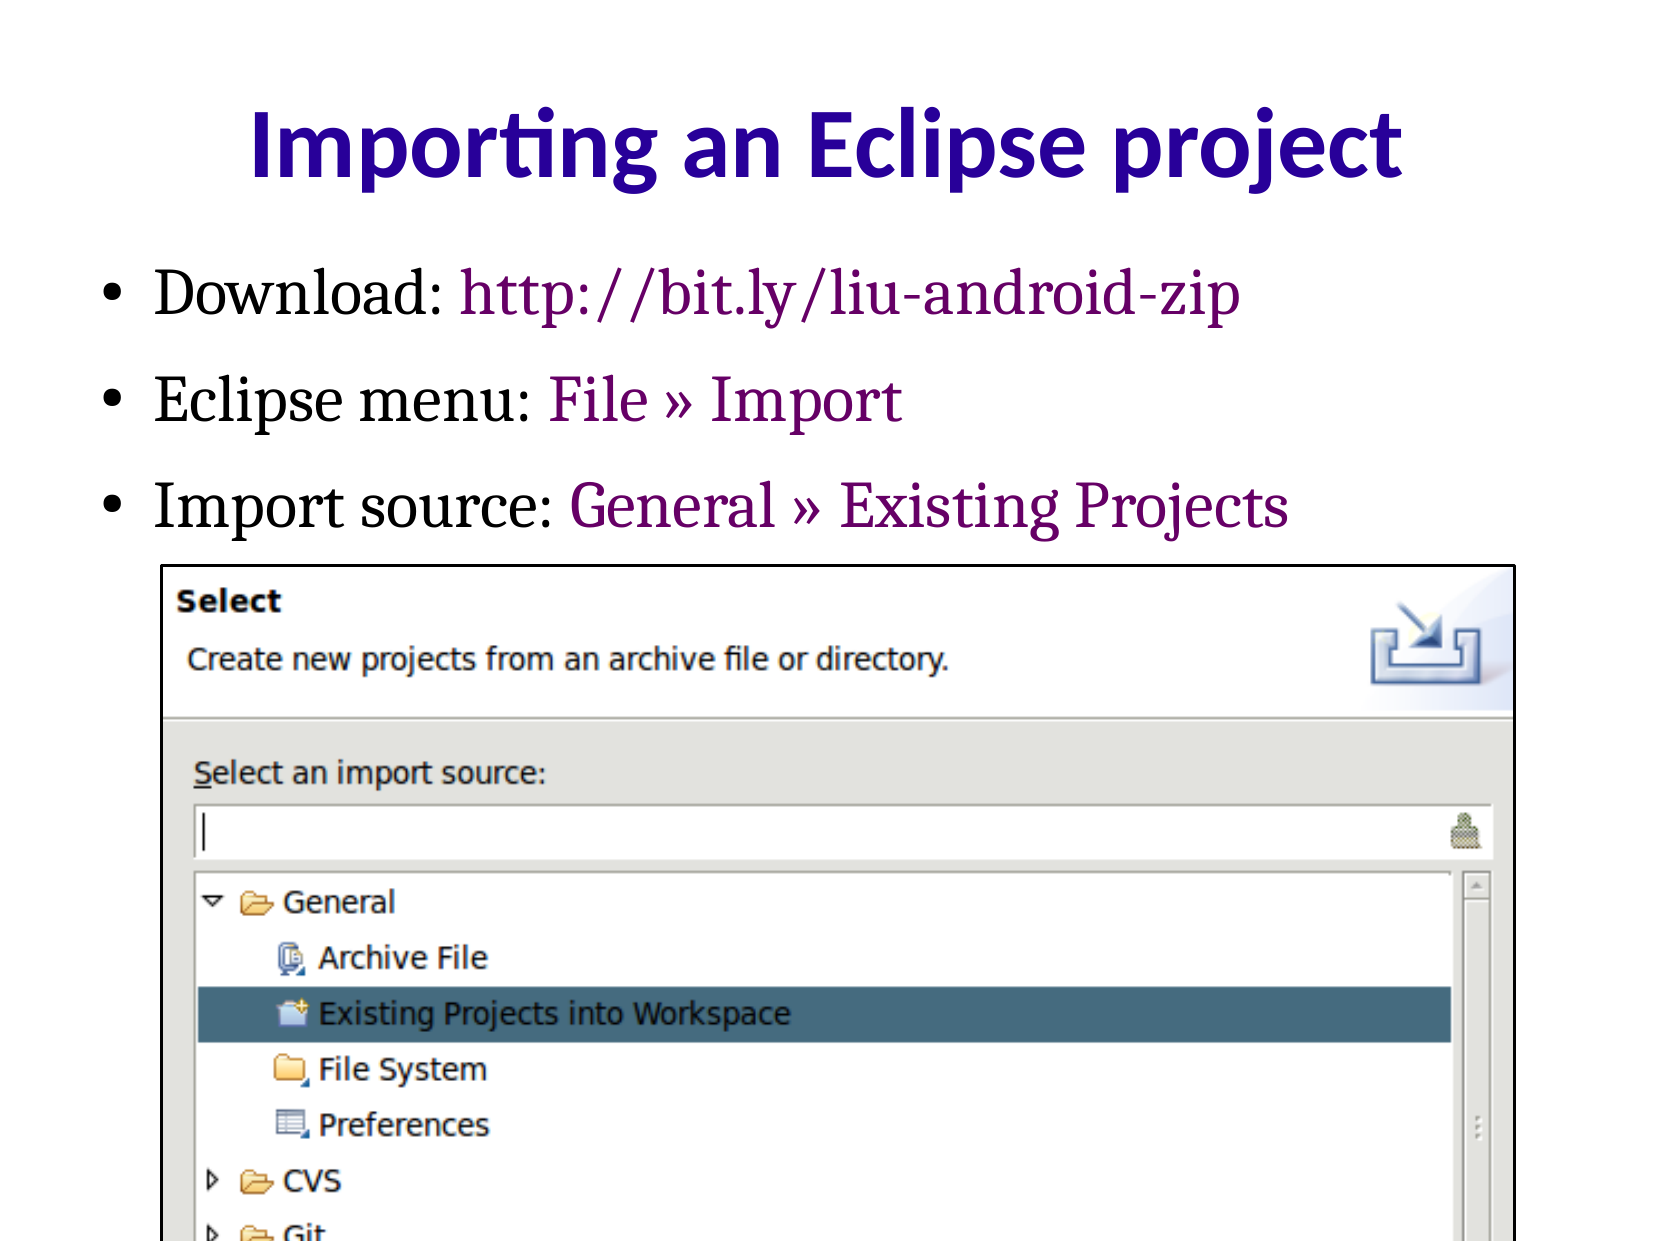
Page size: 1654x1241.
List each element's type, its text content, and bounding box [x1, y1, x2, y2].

list Download: http://bit.ly/liu-android-zip Eclipse menu: File » Import Import source: General » Existing Projects [82, 254, 1571, 1059]
title Importing an Eclipse project [82, 49, 1571, 254]
picture [163, 566, 1514, 1241]
